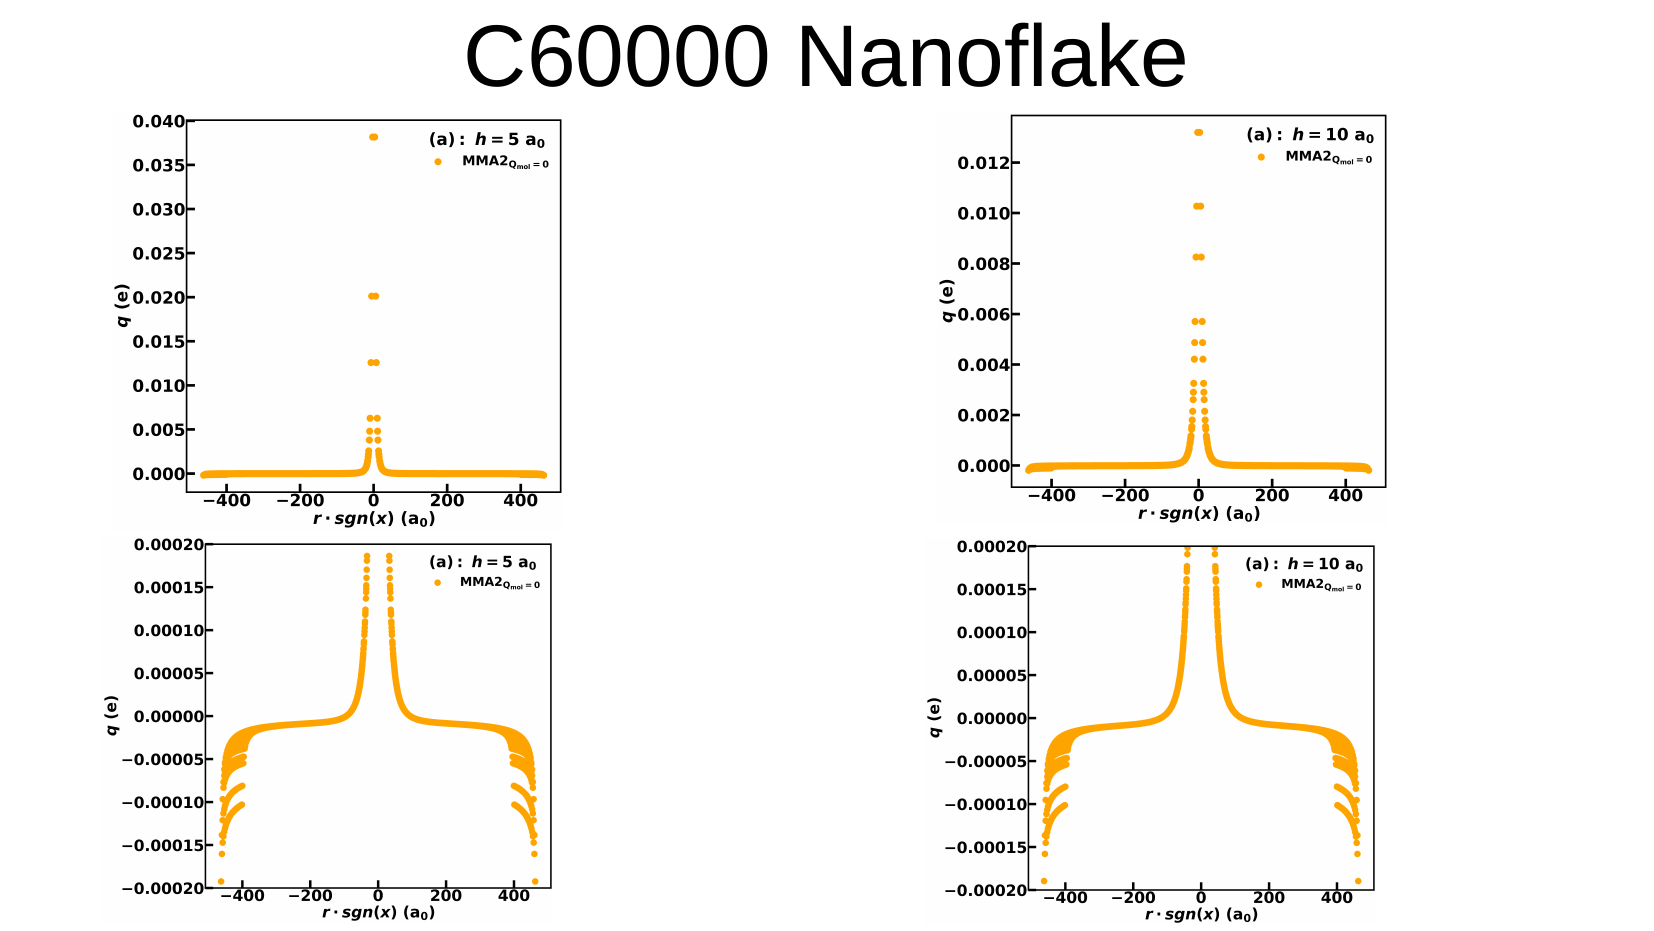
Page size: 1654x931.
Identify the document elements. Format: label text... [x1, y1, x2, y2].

picture [937, 113, 1388, 526]
title C60000 Nanoflake [82, 7, 1571, 105]
picture [102, 536, 553, 923]
picture [925, 538, 1376, 925]
picture [112, 112, 563, 530]
